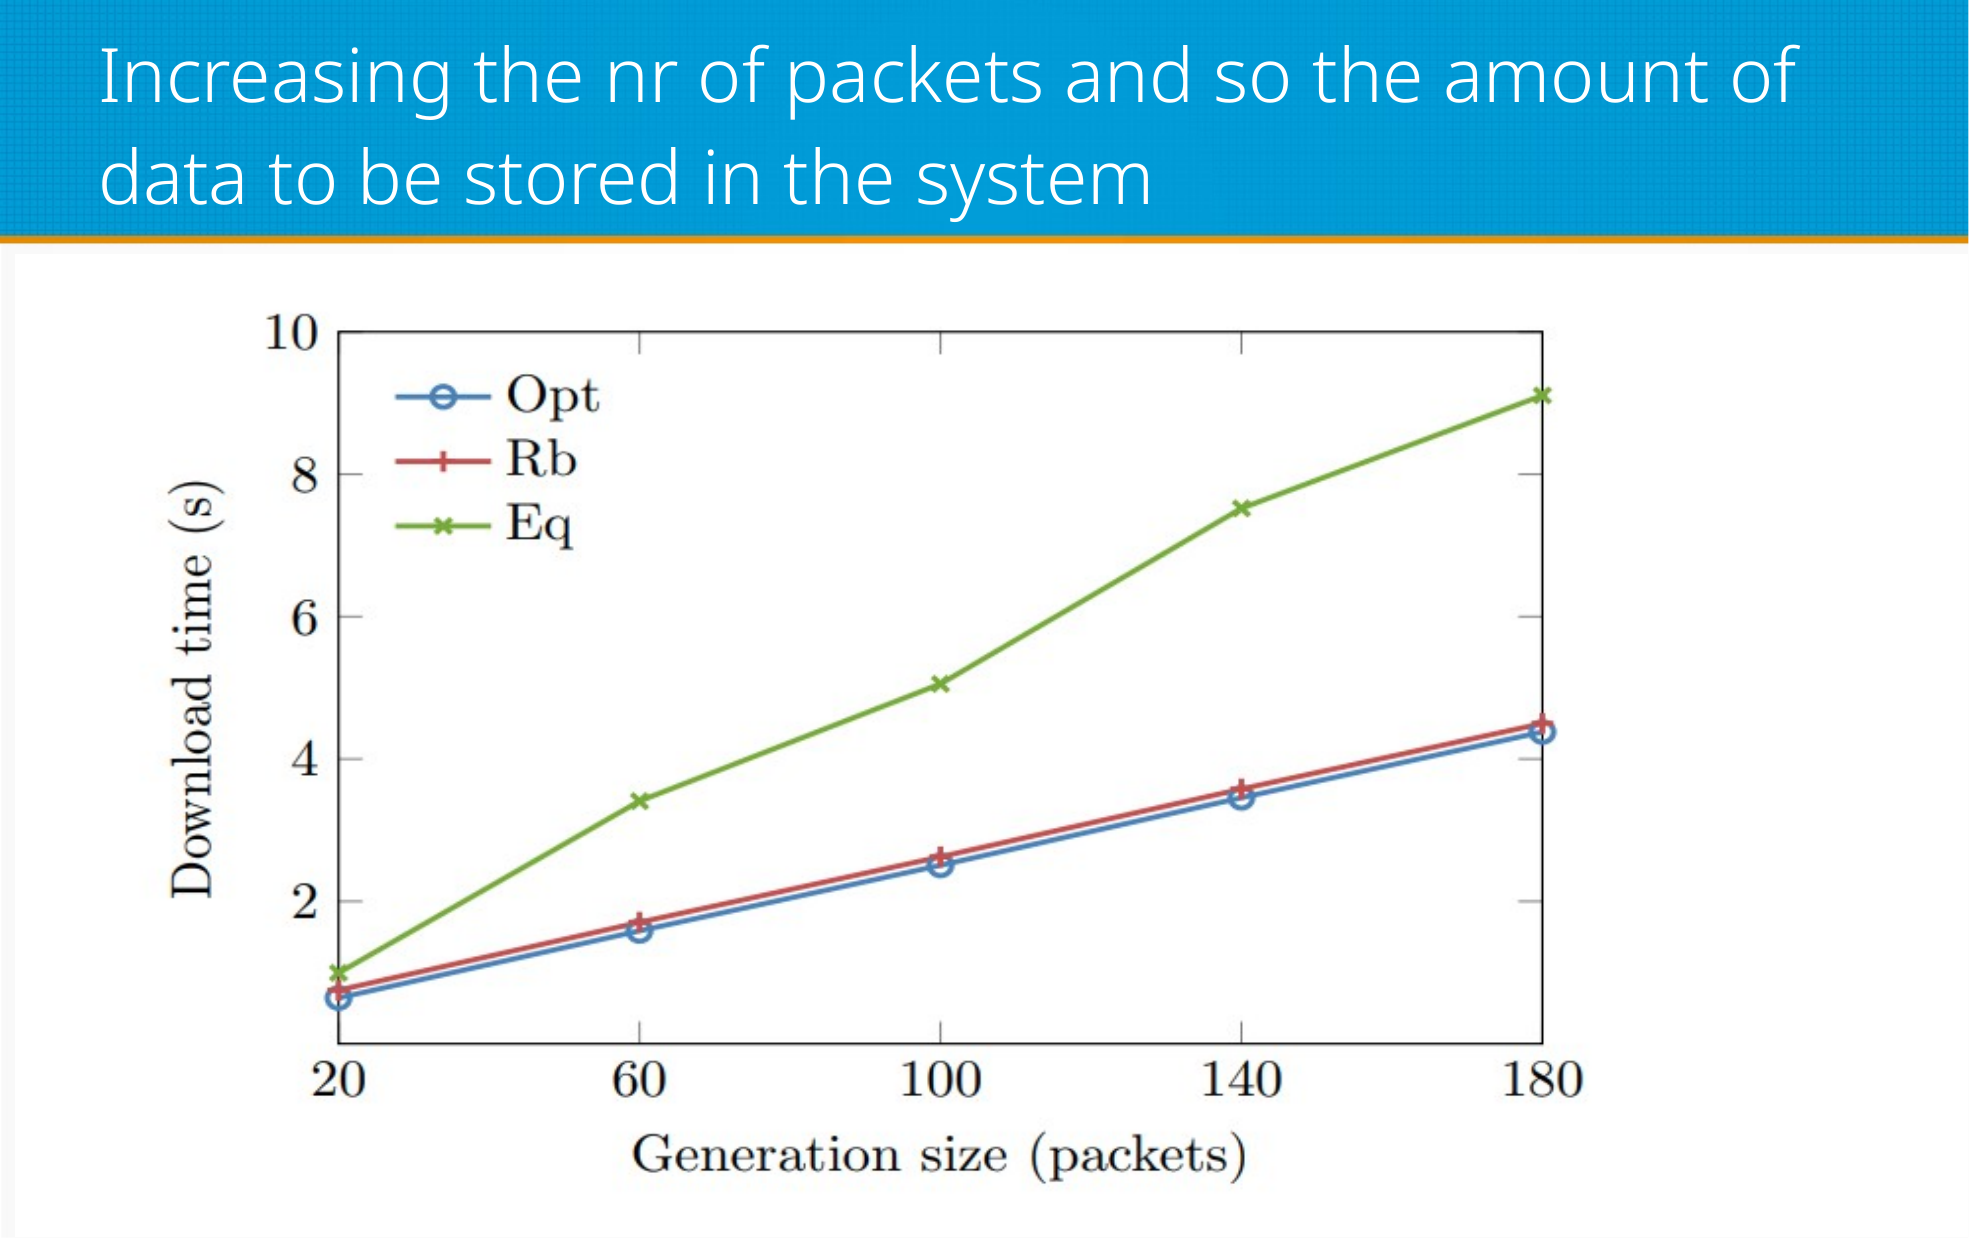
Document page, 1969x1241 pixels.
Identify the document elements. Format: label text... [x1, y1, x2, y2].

picture [0, 233, 1969, 1241]
title Increasing the nr of packets and so the amount of data to be stored in the system [98, 19, 1870, 227]
